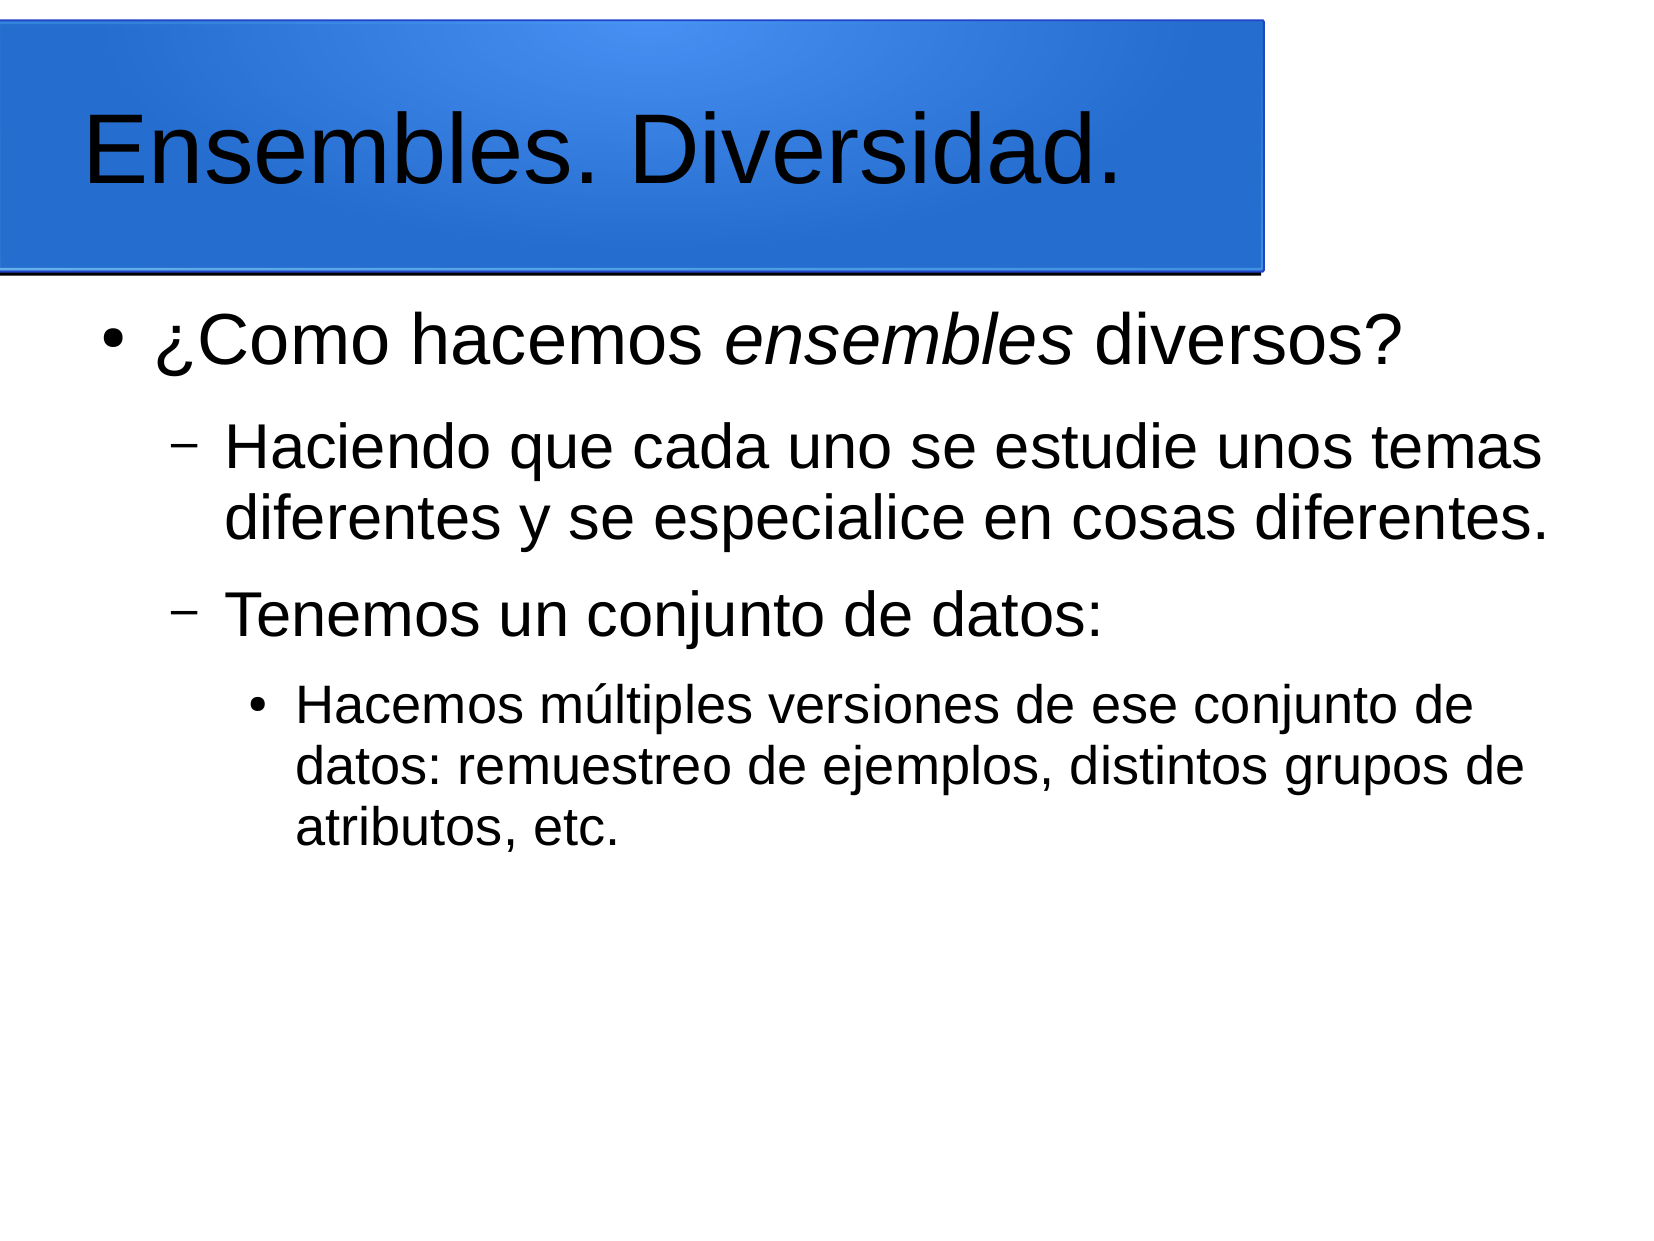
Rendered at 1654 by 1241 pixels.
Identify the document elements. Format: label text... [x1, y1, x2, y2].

list ¿Como hacemos ensembles diversos? Haciendo que cada uno se estudie unos temas diferentes y se especialice en cosas diferentes. Tenemos un conjunto de datos: Hacemos múltiples versiones de ese conjunto de datos: remuestreo de ejemplos, distintos grupos de atributos, etc. [82, 299, 1571, 1019]
title Ensembles. Diversidad. [82, 47, 1235, 252]
